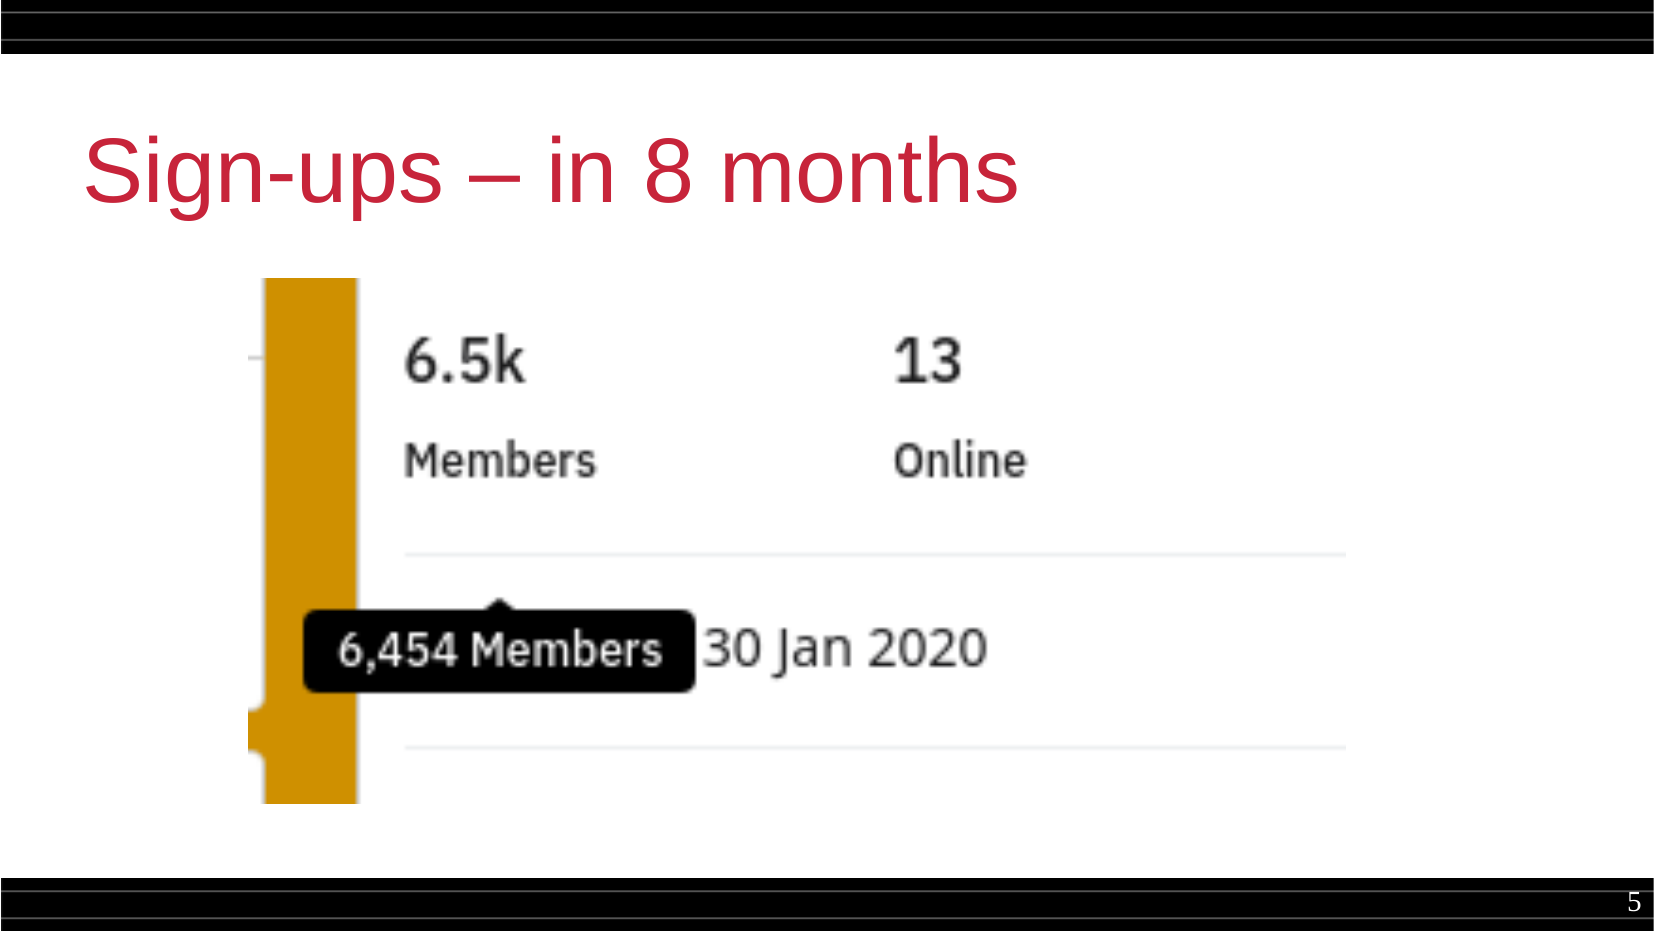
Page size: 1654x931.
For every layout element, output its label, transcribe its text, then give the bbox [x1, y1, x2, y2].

picture [1, 878, 1654, 931]
picture [1, 0, 1654, 54]
picture [248, 278, 1346, 804]
title Sign-ups – in 8 months [82, 92, 1571, 249]
